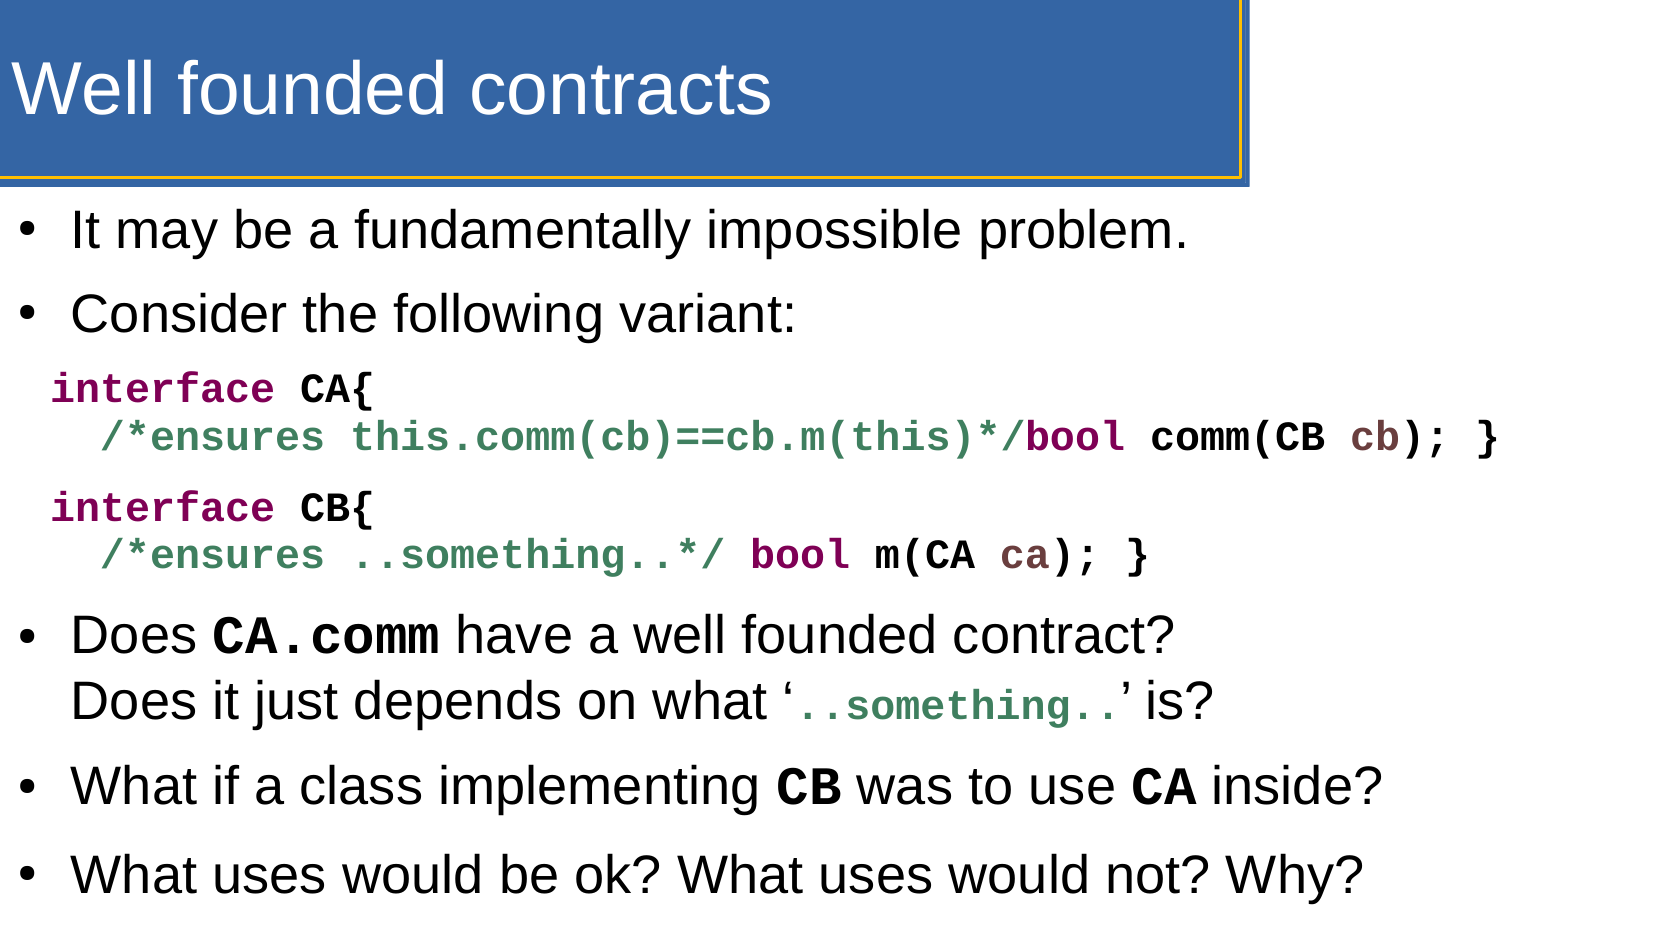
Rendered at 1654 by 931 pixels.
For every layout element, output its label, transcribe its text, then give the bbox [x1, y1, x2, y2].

title Well founded contracts [11, 14, 1164, 163]
list It may be a fundamentally impossible problem. Consider the following variant: interface CA{ /*ensures this.comm(cb)==cb.m(this)*/bool comm(CB cb); } interface CB{ /*ensures ..something..*/ bool m(CA ca); } Does CA.comm have a well founded contract? Does it just depends on what ‘..something..’ is? What if a class implementing CB was to use CA inside? What uses would be ok? What uses would not? Why? [0, 199, 1651, 912]
